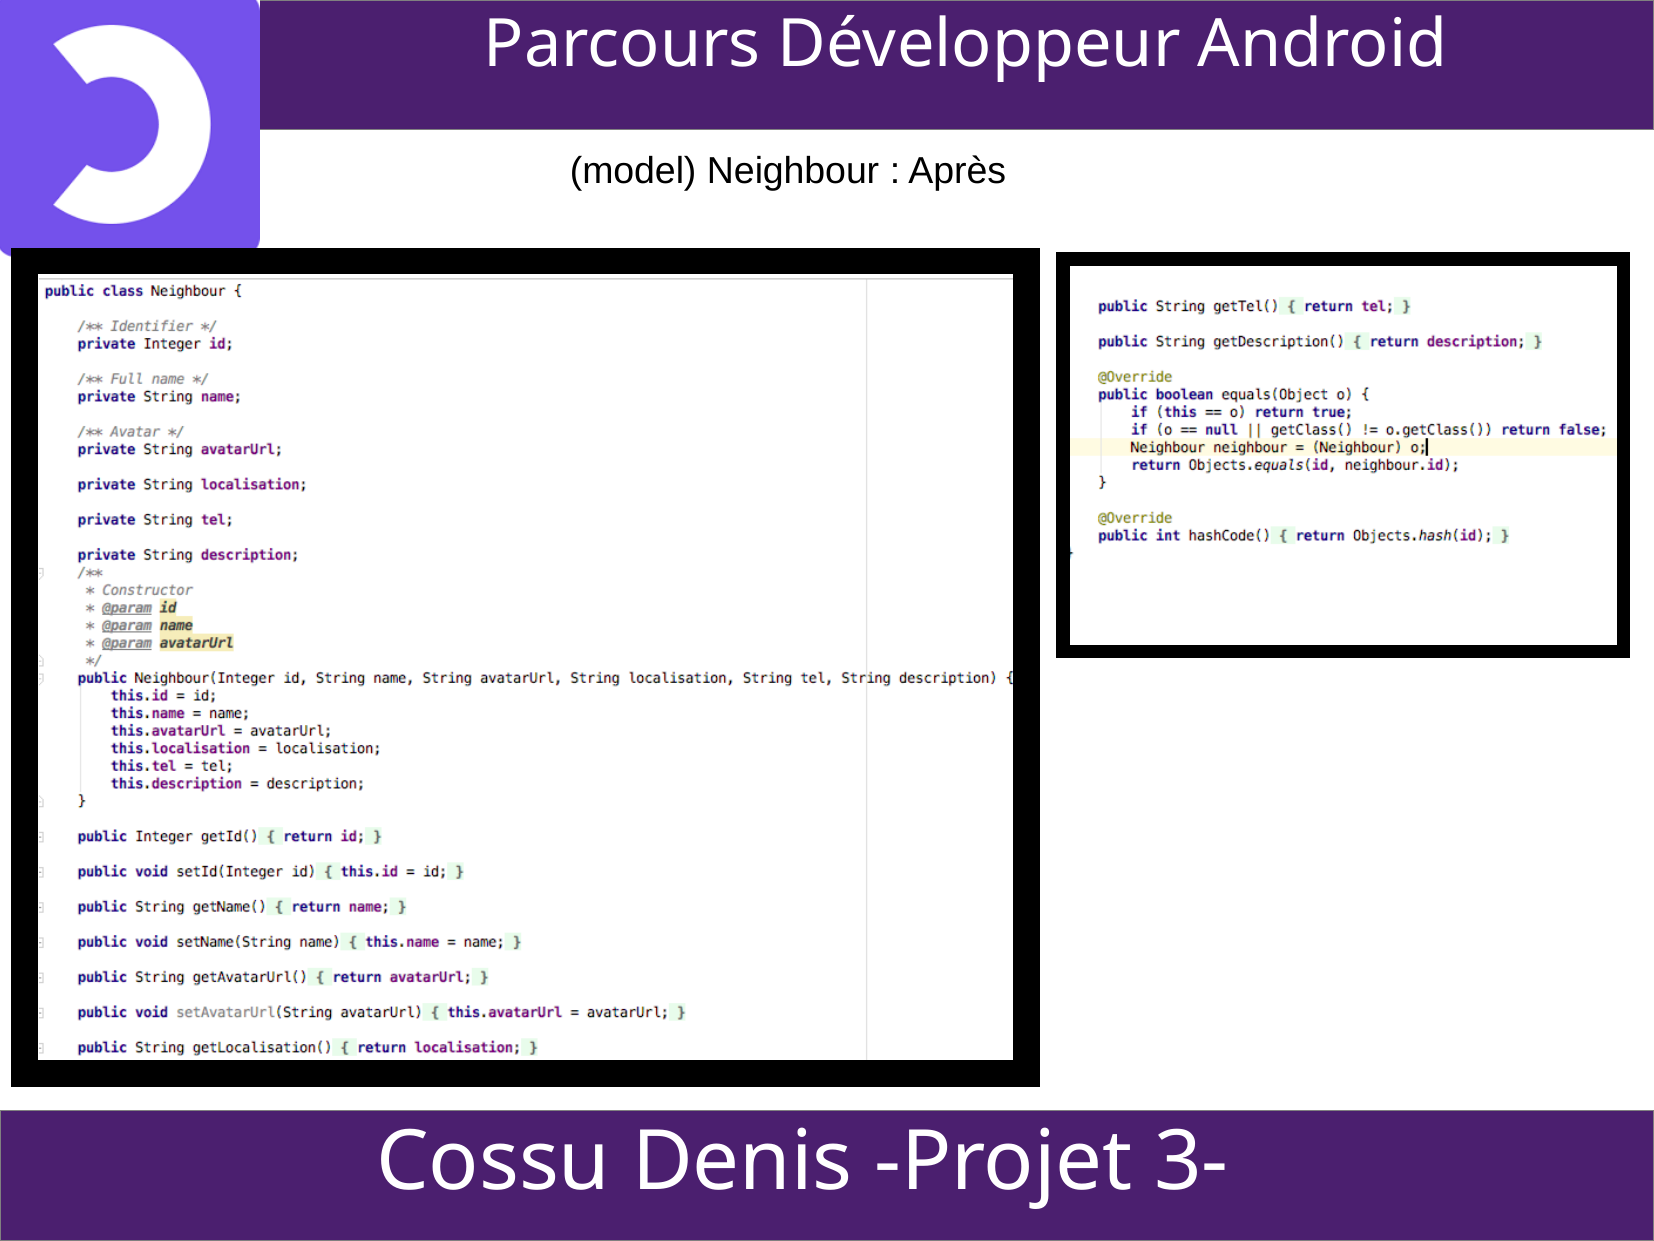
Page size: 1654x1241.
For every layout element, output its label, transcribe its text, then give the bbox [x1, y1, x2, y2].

picture [39, 276, 1013, 1060]
text_box [1056, 252, 1630, 658]
picture [0, 0, 260, 257]
text_box [11, 248, 1040, 1087]
picture [1070, 283, 1617, 577]
text_box (model) Neighbour : Après [555, 141, 1193, 199]
